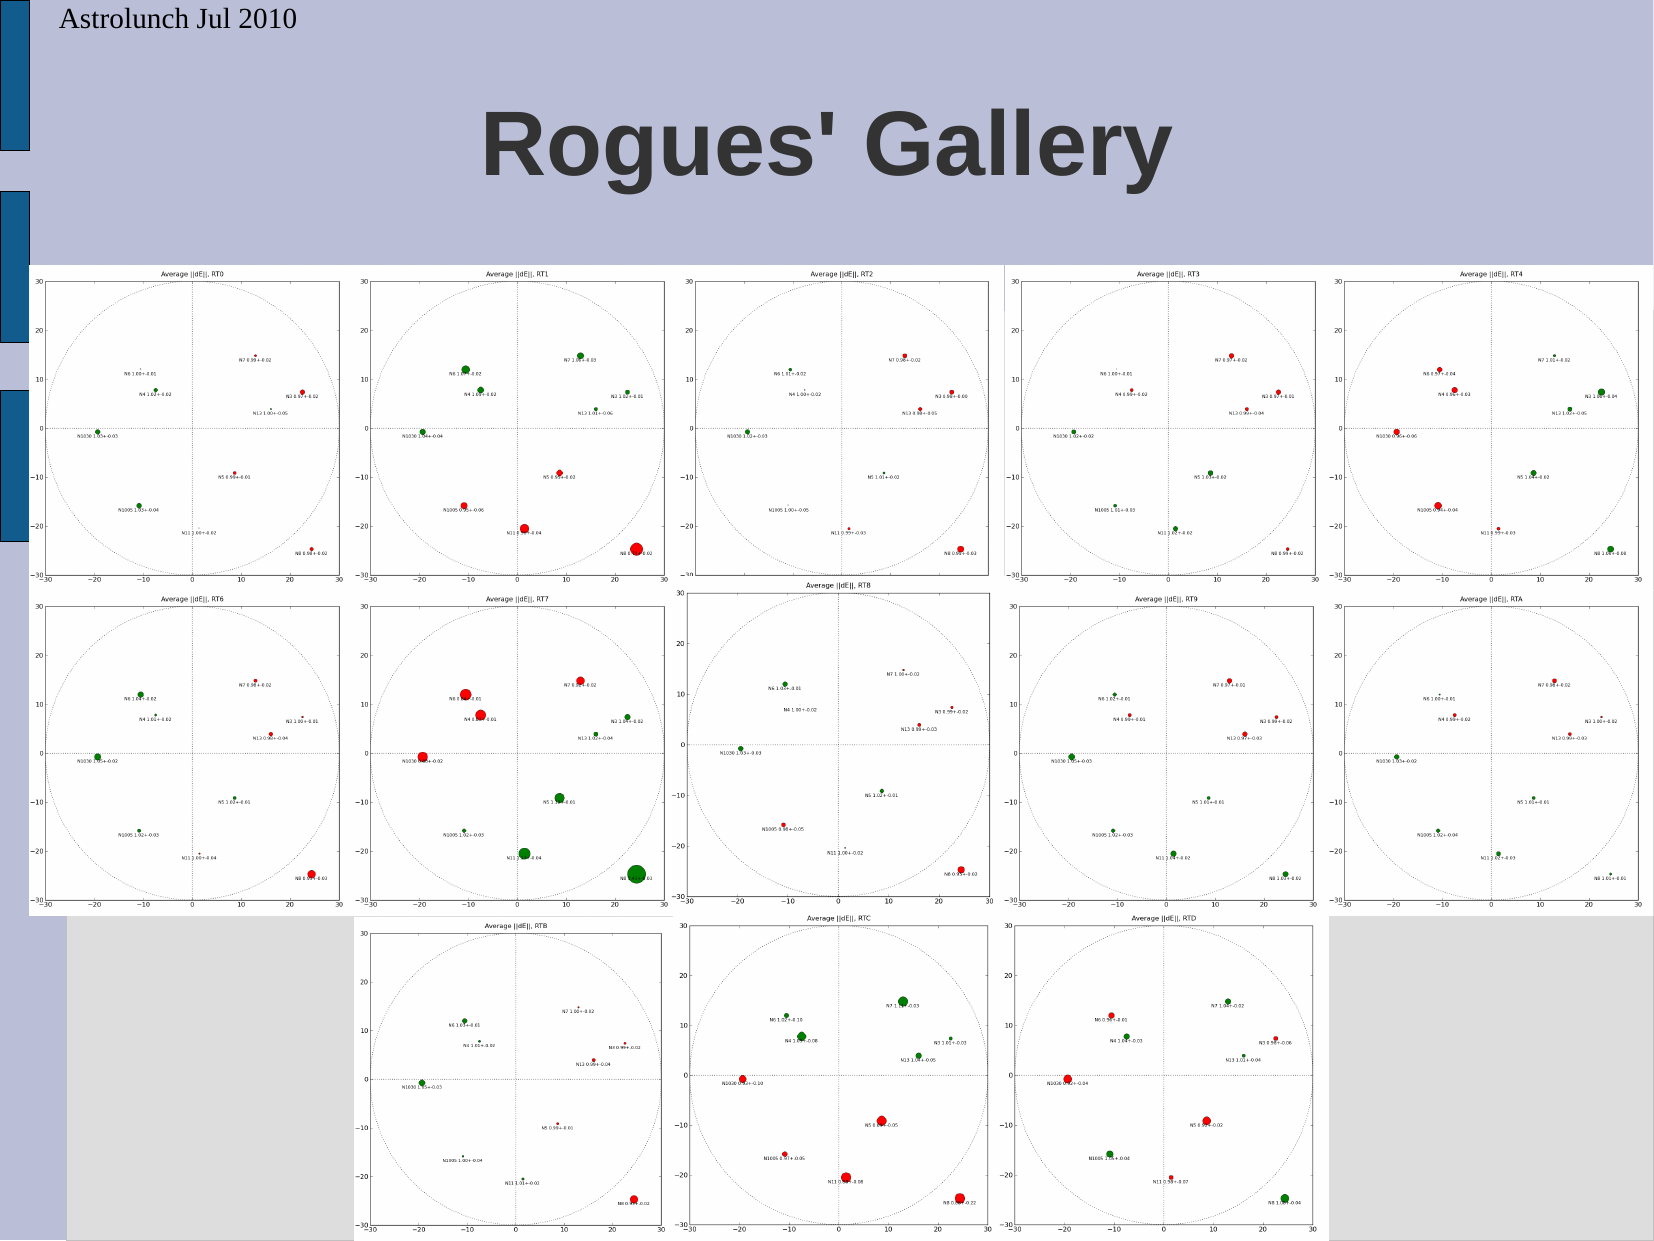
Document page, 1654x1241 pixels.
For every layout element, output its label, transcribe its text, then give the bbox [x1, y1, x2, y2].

picture [29, 265, 1654, 1241]
title Rogues' Gallery [121, 92, 1534, 298]
